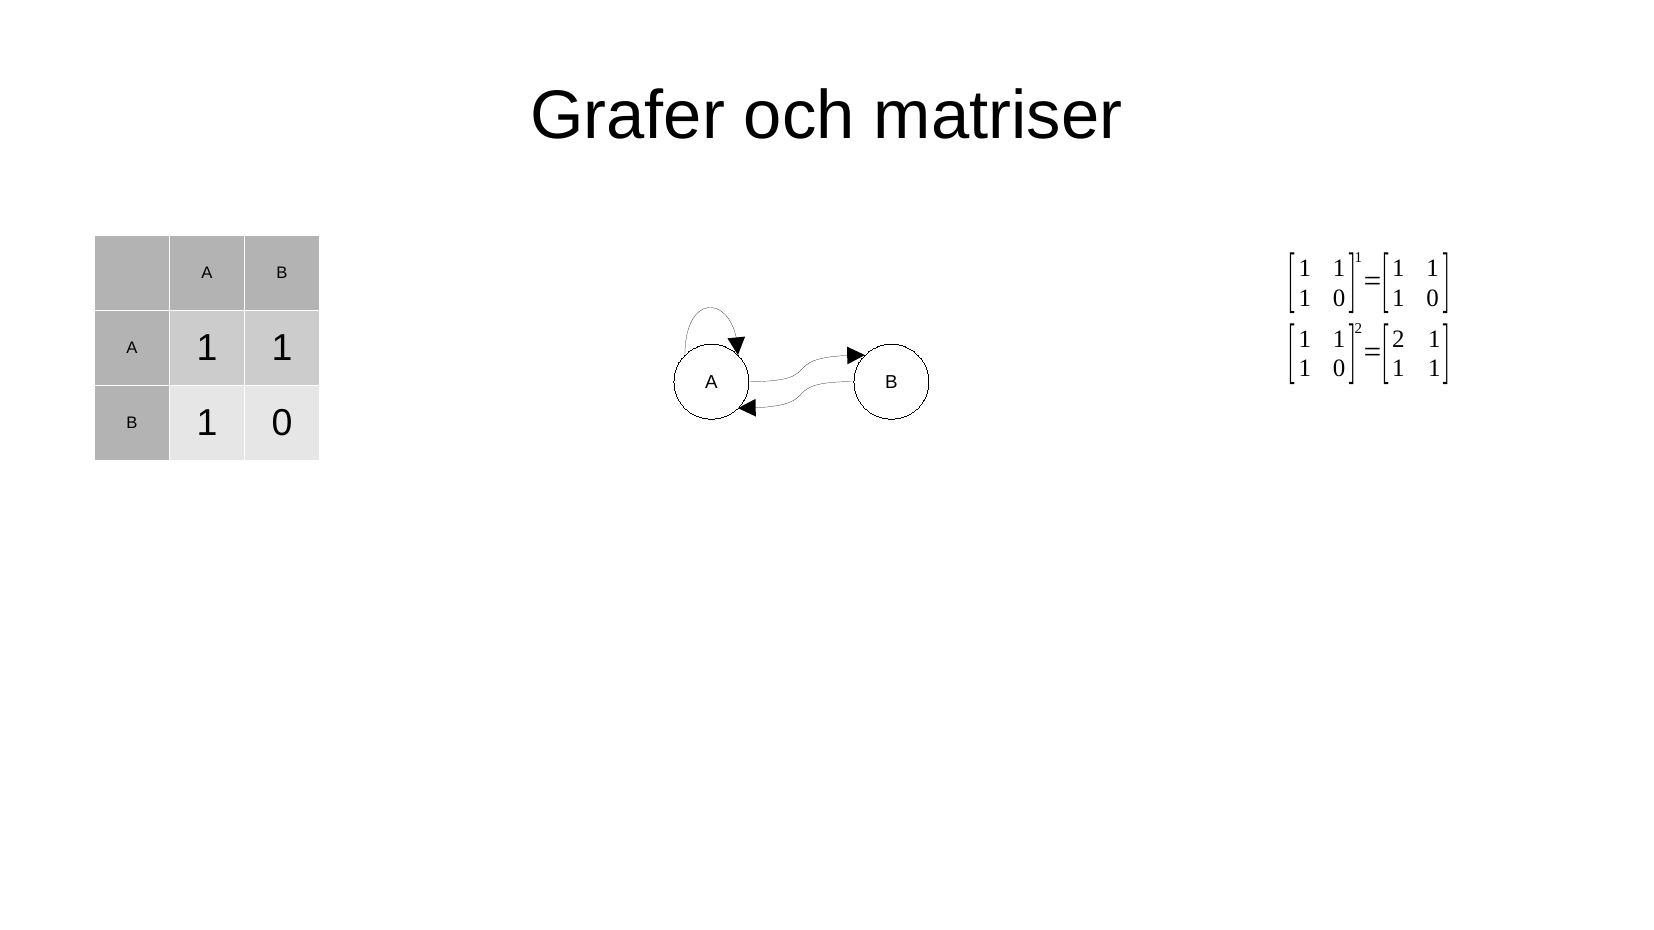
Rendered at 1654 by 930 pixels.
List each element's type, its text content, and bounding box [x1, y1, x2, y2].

chart [1282, 248, 1456, 315]
table_cell 1 [170, 311, 244, 385]
chart [1282, 319, 1455, 386]
title Grafer och matriser [82, 36, 1571, 193]
table_cell 1 [245, 311, 319, 385]
table_cell A [95, 311, 169, 385]
table_header A [170, 236, 244, 310]
text_box A [673, 344, 749, 420]
table_header B [245, 236, 319, 310]
table_cell 0 [245, 386, 319, 460]
text_box B [853, 344, 929, 420]
table_header [95, 236, 169, 310]
table_cell 1 [170, 386, 244, 460]
table_cell B [95, 386, 169, 460]
